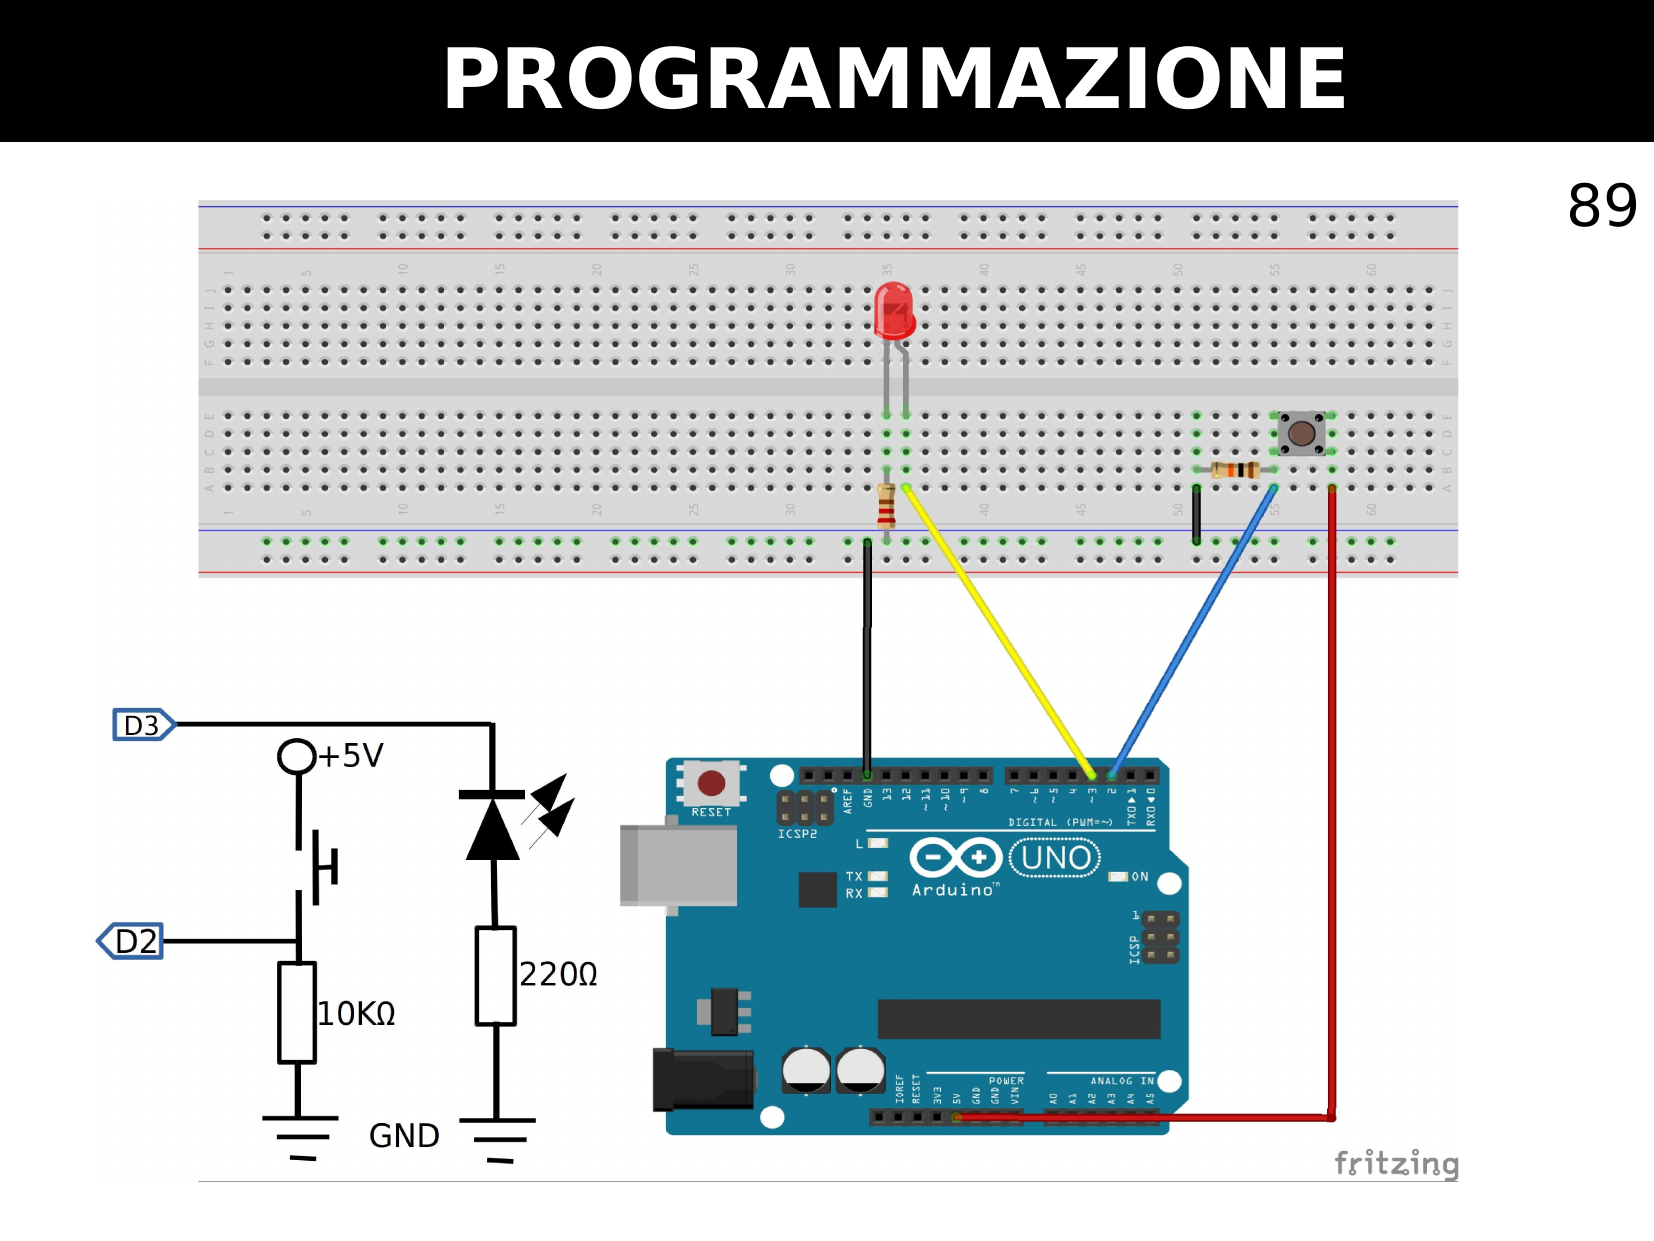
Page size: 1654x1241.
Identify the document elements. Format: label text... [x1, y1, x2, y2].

picture [92, 200, 1459, 1182]
text_box 89 [1551, 165, 1654, 249]
text_box [0, 0, 1654, 142]
text_box PROGRAMMAZIONE [425, 23, 1366, 136]
